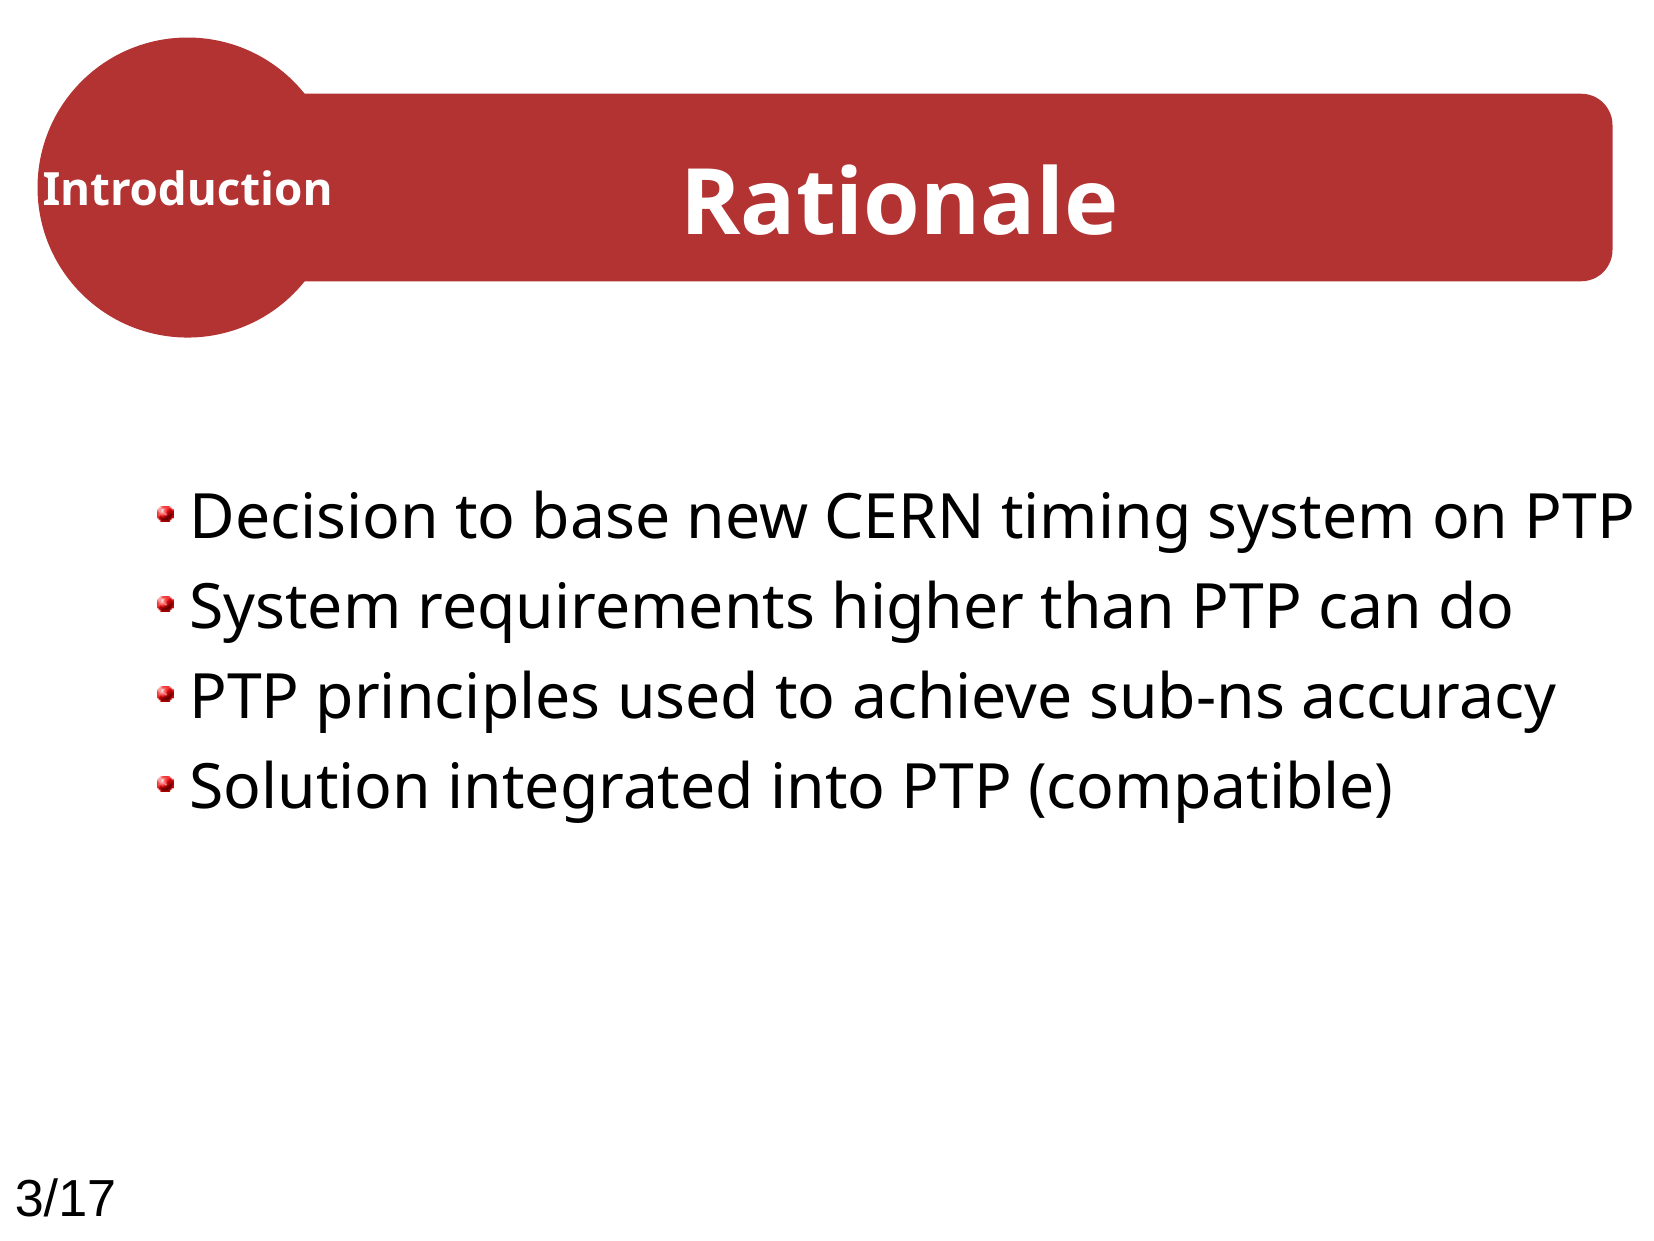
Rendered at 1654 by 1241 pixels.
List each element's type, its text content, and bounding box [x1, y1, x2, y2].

text_box Decision to base new CERN timing system on PTP System requirements higher than PTP can do PTP principles used to achieve sub-ns accuracy Solution integrated into PTP (compatible) [142, 294, 1600, 1163]
text_box 3/17 [0, 1162, 157, 1241]
text_box Introduction [37, 37, 338, 331]
text_box Rationale [665, 128, 1116, 247]
text_box [305, 93, 1613, 282]
